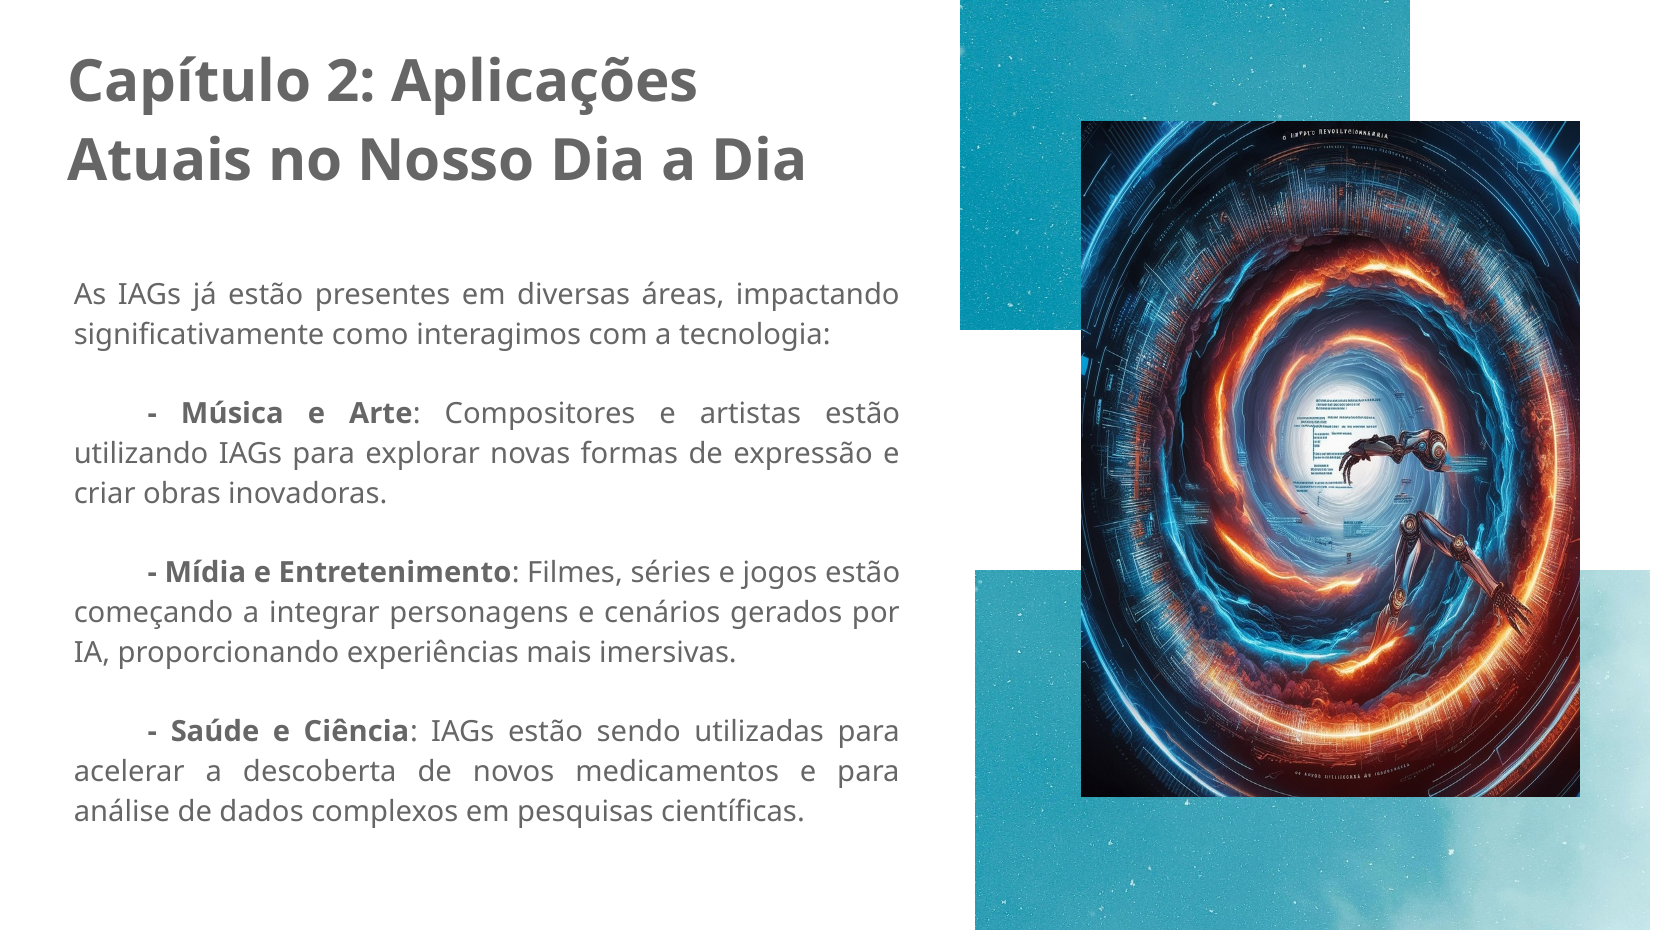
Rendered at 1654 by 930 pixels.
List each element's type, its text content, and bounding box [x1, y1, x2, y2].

text_box Capítulo 2: Aplicações Atuais no Nosso Dia a Dia [52, 171, 886, 206]
picture [960, 0, 1650, 930]
text_box As IAGs já estão presentes em diversas áreas, impactando significativamente como interagimos com a tecnologia: - Música e Arte: Compositores e artistas estão utilizando IAGs para explorar novas formas de expressão e criar obras inovadoras. - Mídia e Entretenimento: Filmes, séries e jogos estão começando a integrar personagens e cenários gerados por IA, proporcionando experiências mais imersivas. - Saúde e Ciência: IAGs estão sendo utilizadas para acelerar a descoberta de novos medicamentos e para análise de dados complexos em pesquisas científicas. [59, 721, 916, 837]
